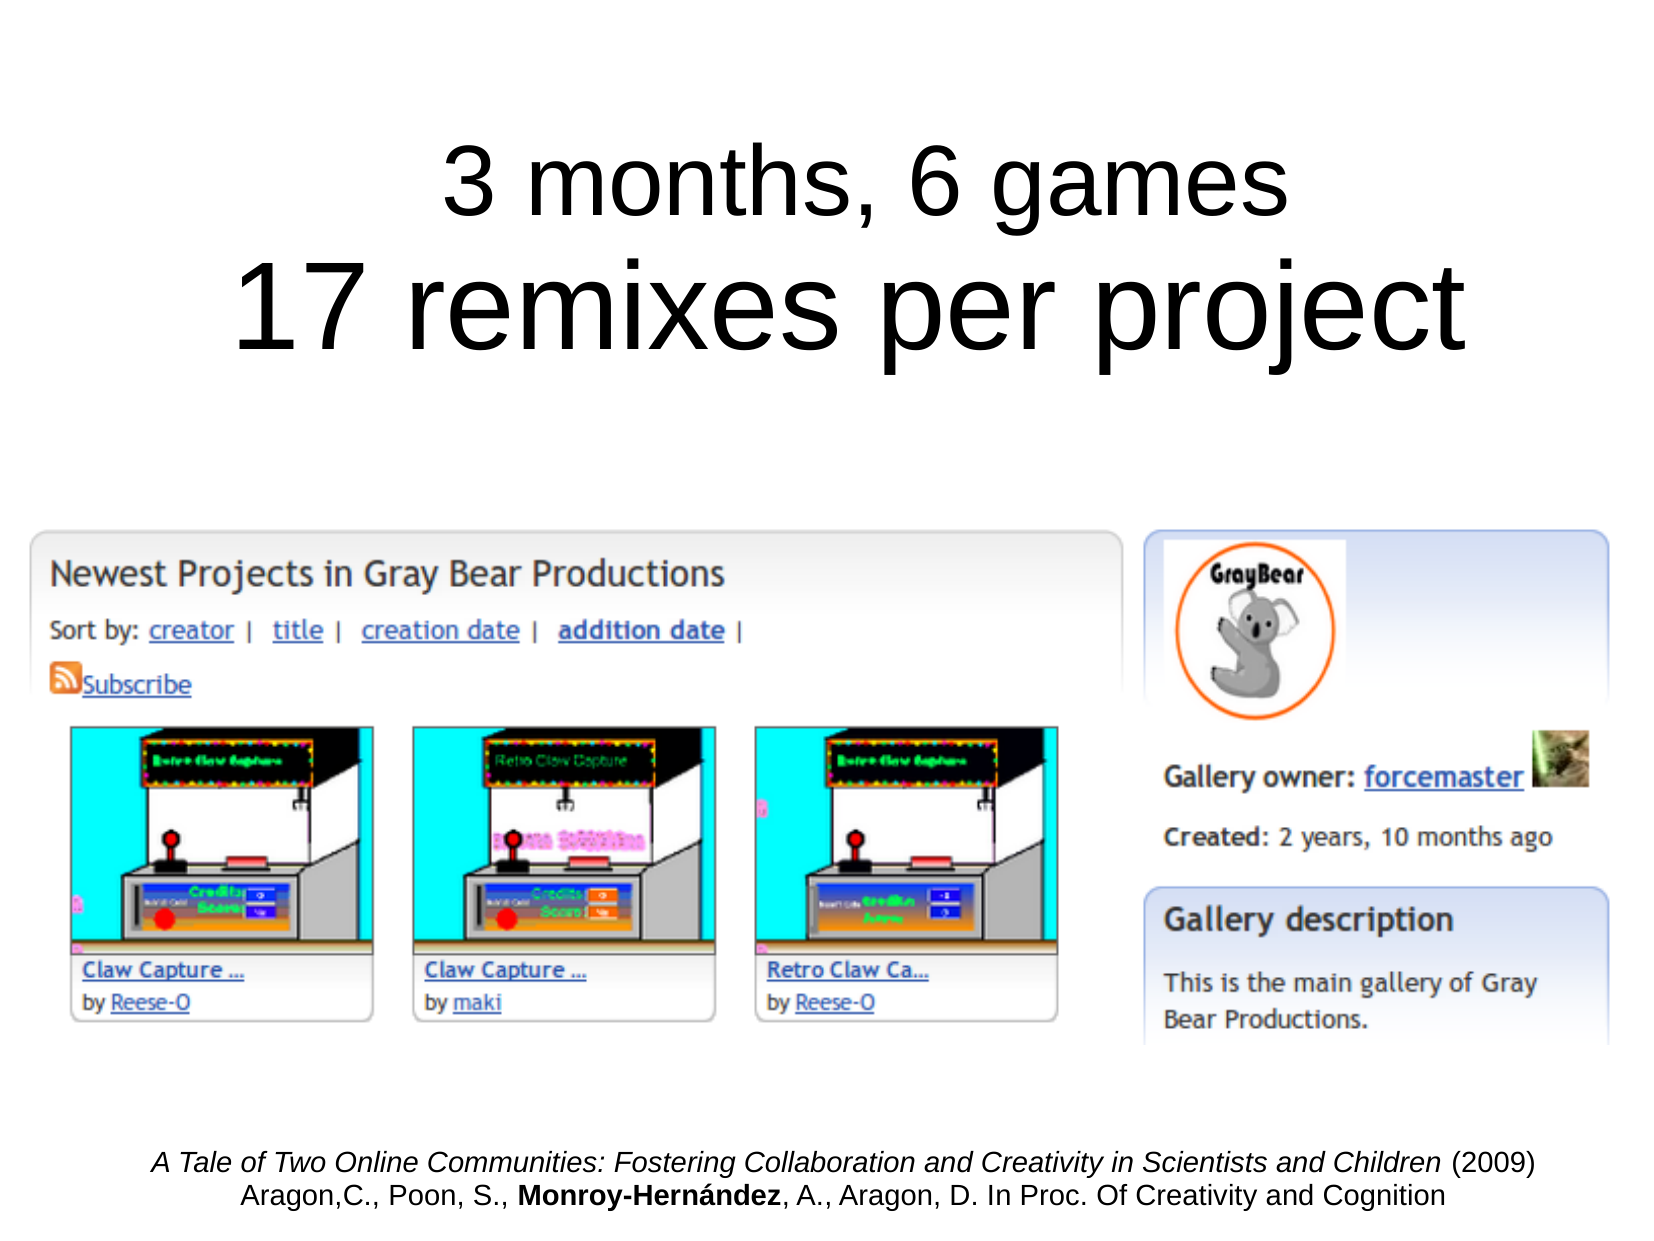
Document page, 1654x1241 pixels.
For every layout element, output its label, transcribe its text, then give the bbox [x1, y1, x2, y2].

picture [24, 520, 1624, 1045]
text_box 3 months, 6 games 17 remixes per project [215, 119, 1518, 386]
text_box A Tale of Two Online Communities: Fostering Collaboration and Creativity in Scientists and Children (2009) Aragon,C., Poon, S., Monroy-Hernández, A., Aragon, D. In Proc. Of Creativity and Cognition [69, 1139, 1618, 1219]
